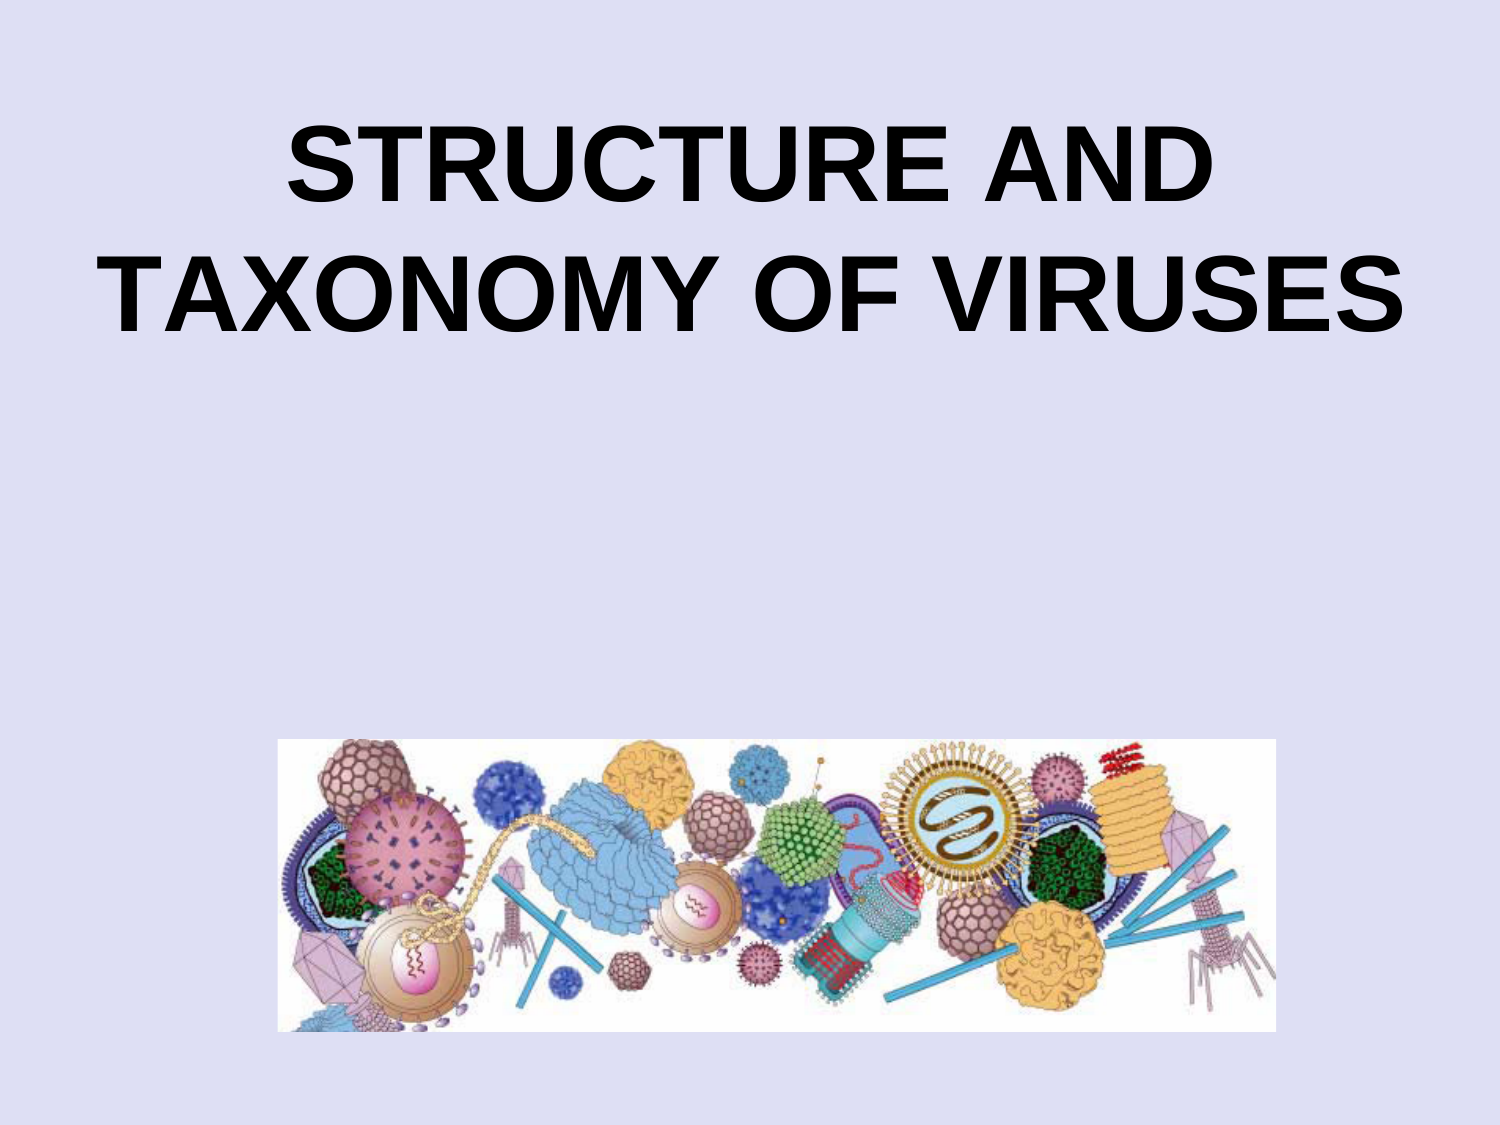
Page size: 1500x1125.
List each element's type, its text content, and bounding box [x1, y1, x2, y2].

picture [277, 739, 1277, 1032]
title STRUCTURE AND TAXONOMY OF VIRUSES [76, 66, 1427, 379]
